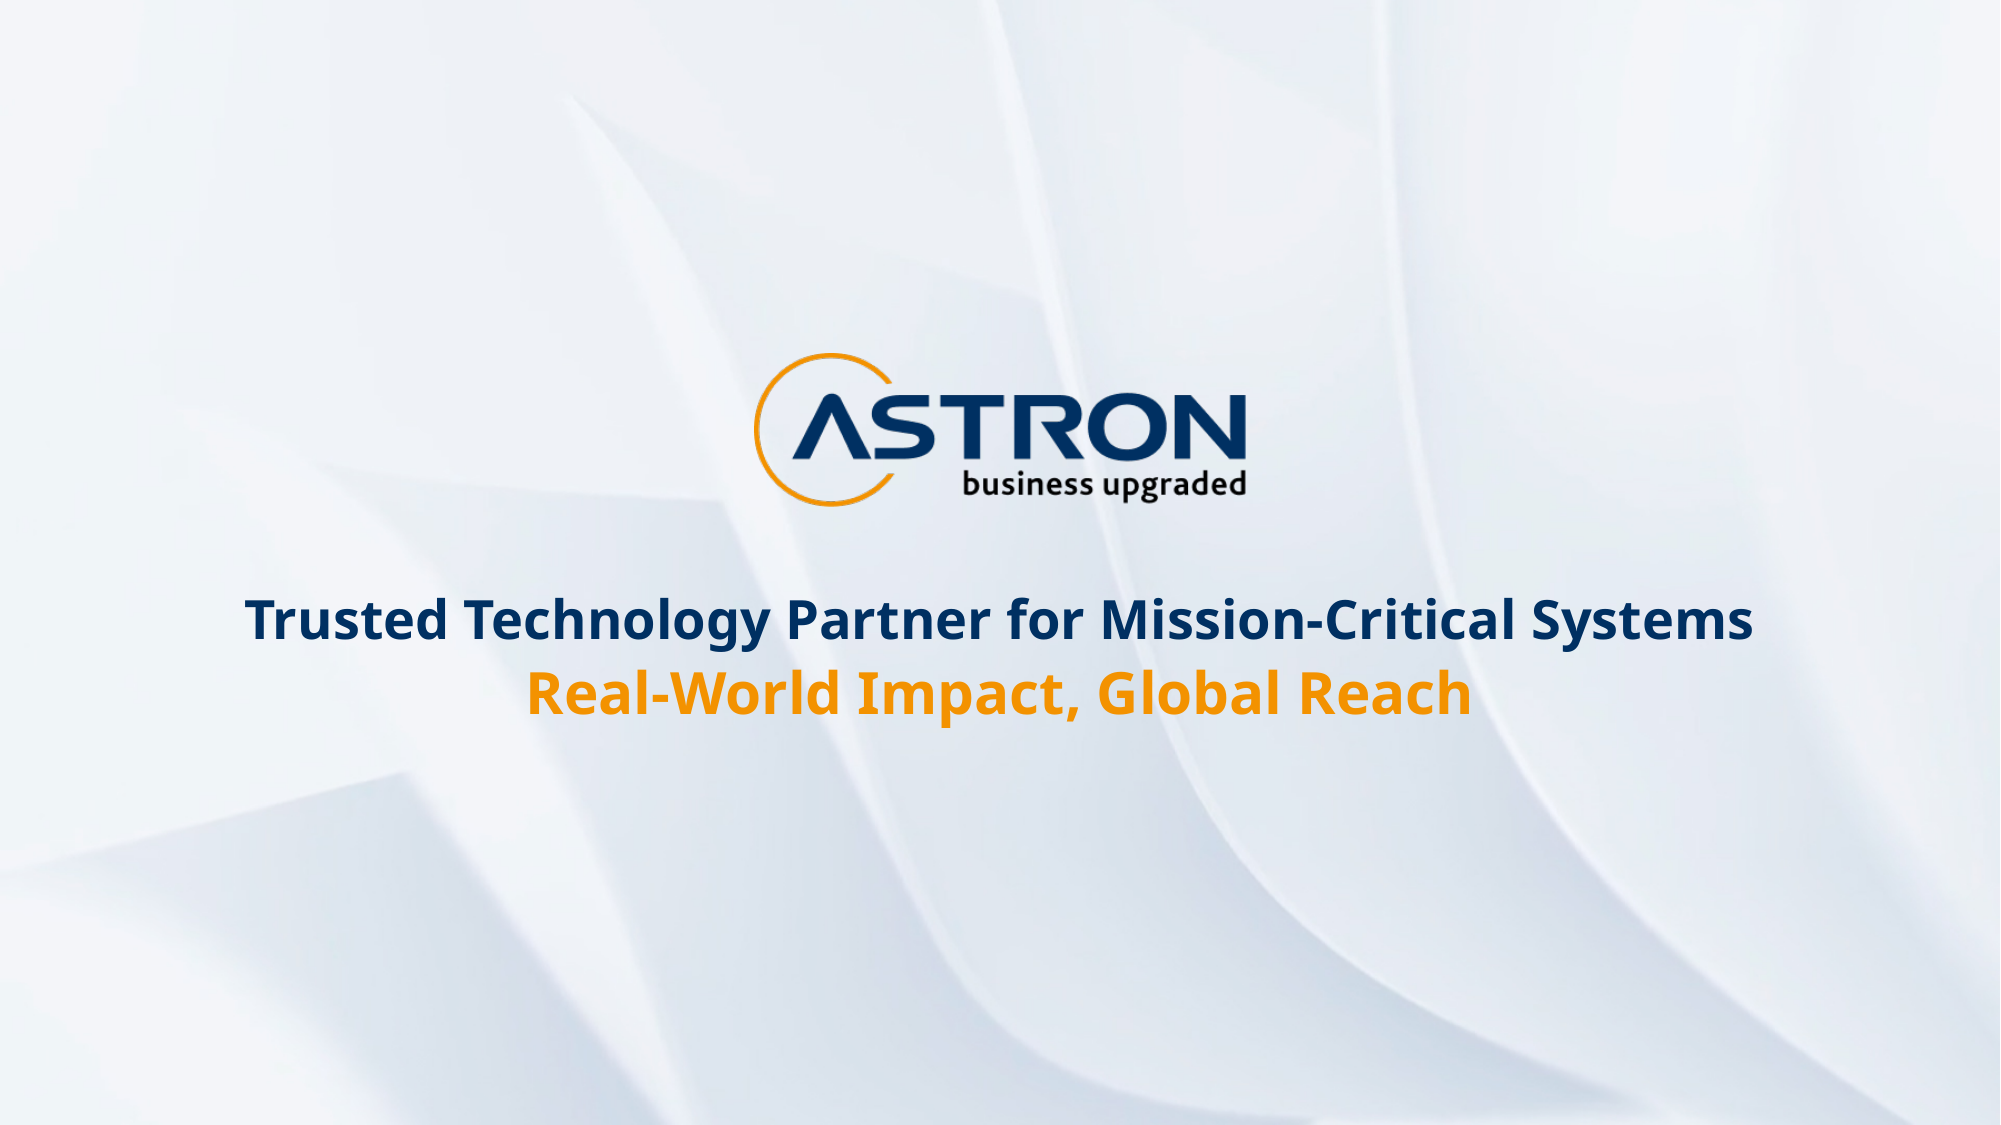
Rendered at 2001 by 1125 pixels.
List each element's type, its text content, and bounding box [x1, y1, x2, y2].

title Trusted Technology Partner for Mission-Critical Systems [115, 582, 1885, 659]
picture [0, 0, 2000, 1125]
text_box Real-World Impact, Global Reach [133, 658, 1867, 735]
